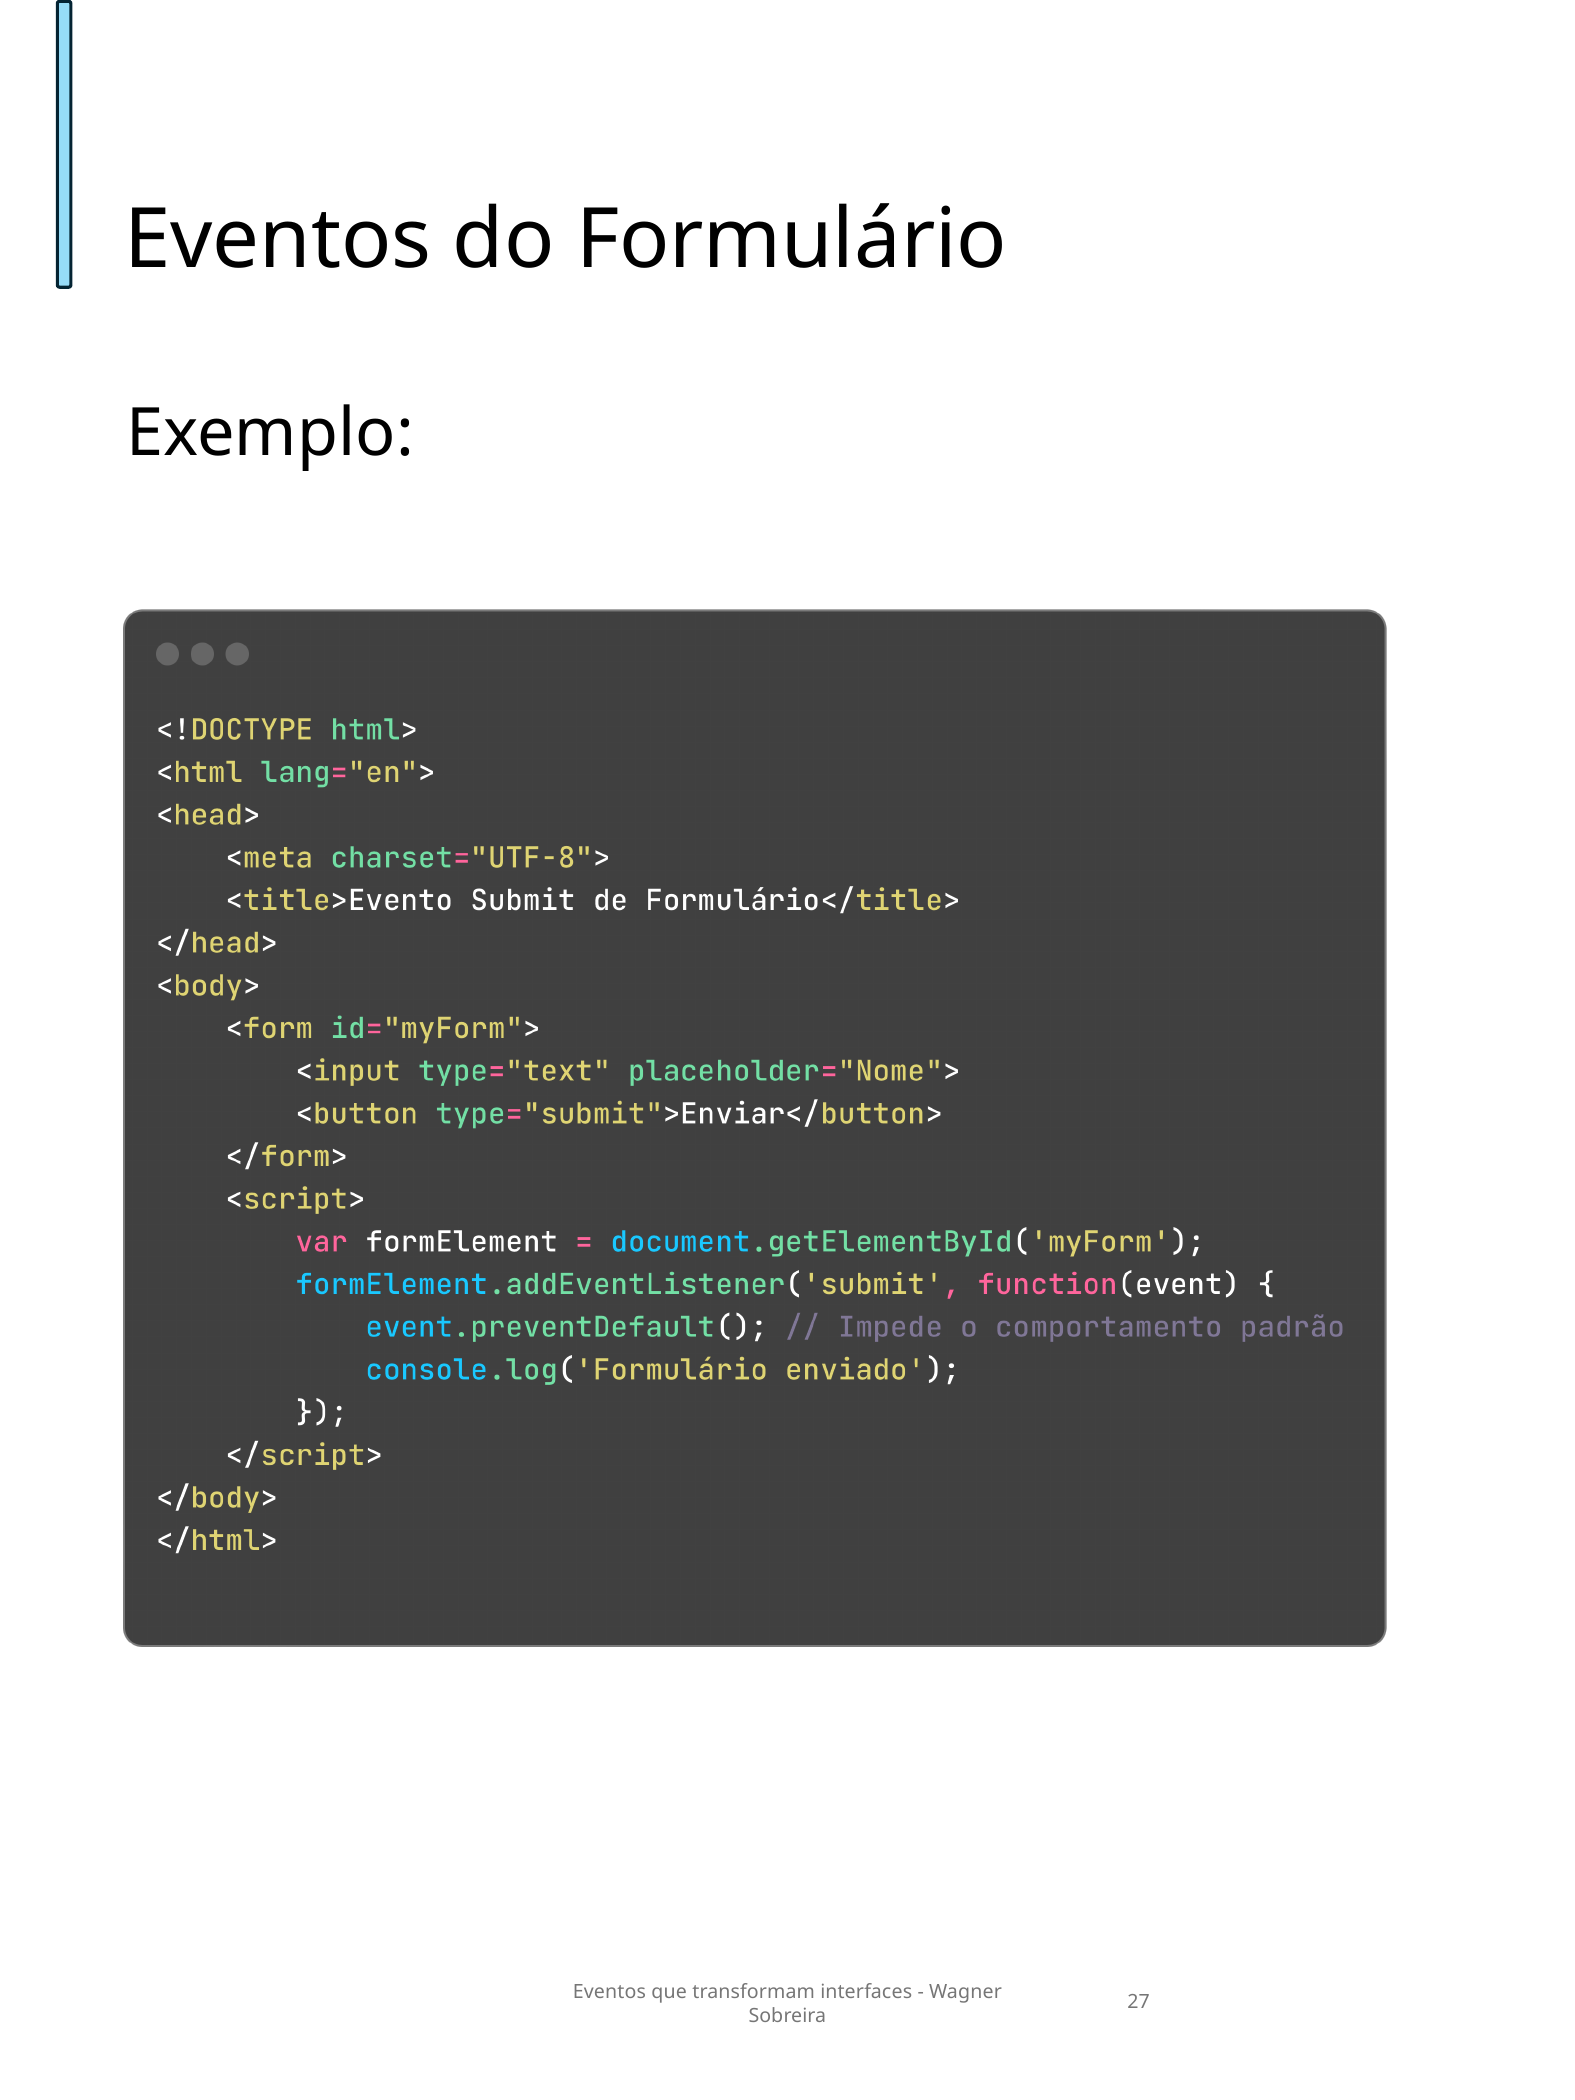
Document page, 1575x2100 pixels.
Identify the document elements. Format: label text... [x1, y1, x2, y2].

text_box [57, 1, 71, 288]
text_box Eventos do Formulário [109, 188, 1474, 343]
text_box Exemplo: [111, 390, 1476, 485]
slide_number ‹nº› [1112, 1946, 1467, 2059]
picture [0, 485, 1510, 1771]
footer Eventos que transformam interfaces - Wagner Sobreira [521, 1946, 1054, 2059]
